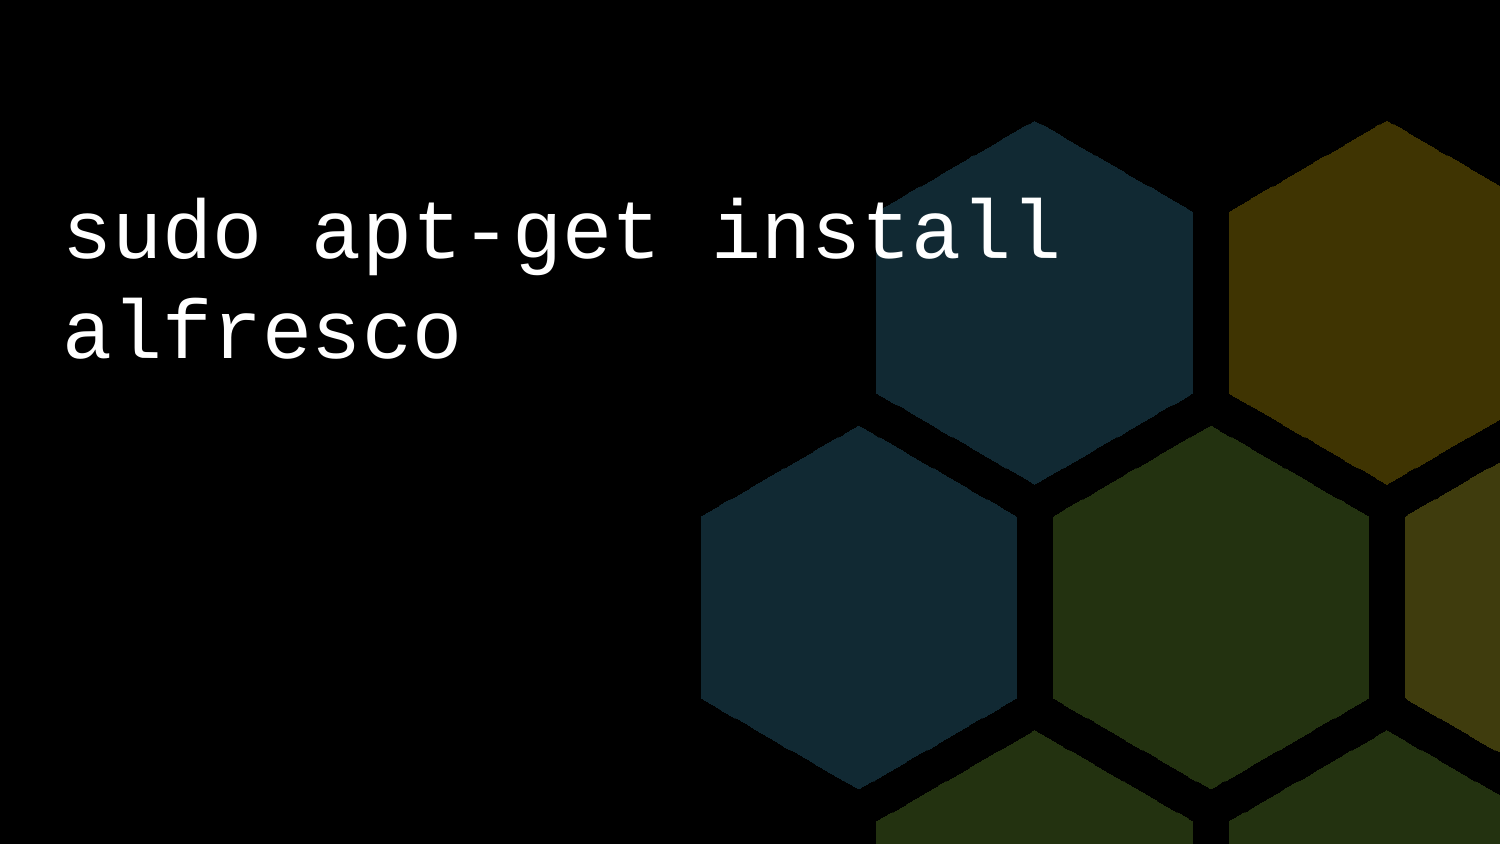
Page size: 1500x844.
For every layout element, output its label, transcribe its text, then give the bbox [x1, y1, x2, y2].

title sudo apt-get install alfresco [47, 53, 1445, 390]
picture [0, 0, 1500, 844]
